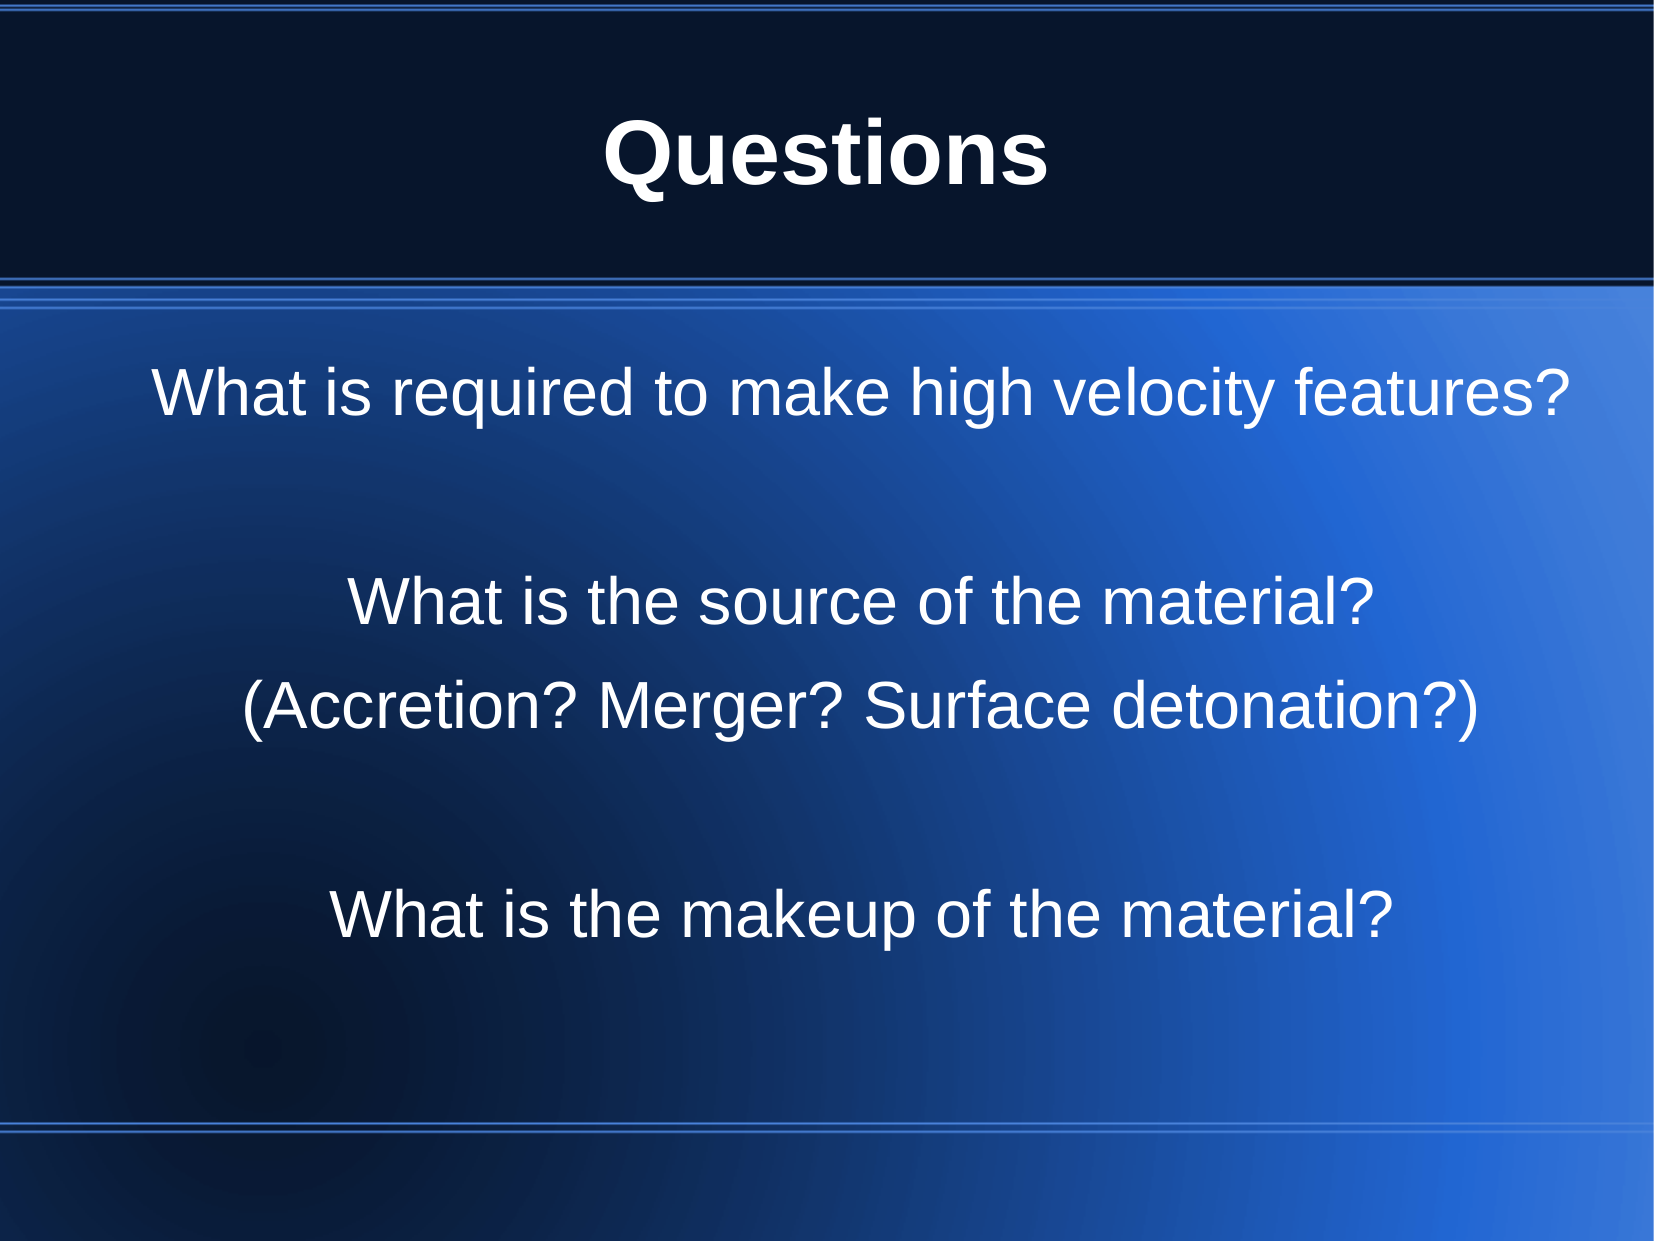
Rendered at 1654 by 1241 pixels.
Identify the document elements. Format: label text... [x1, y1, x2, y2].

picture [0, 0, 1654, 355]
picture [0, 1075, 1654, 1241]
title Questions [82, 49, 1571, 257]
list What is required to make high velocity features? What is the source of the material? (Accretion? Merger? Surface detonation?) What is the makeup of the material? [0, 355, 1654, 1075]
